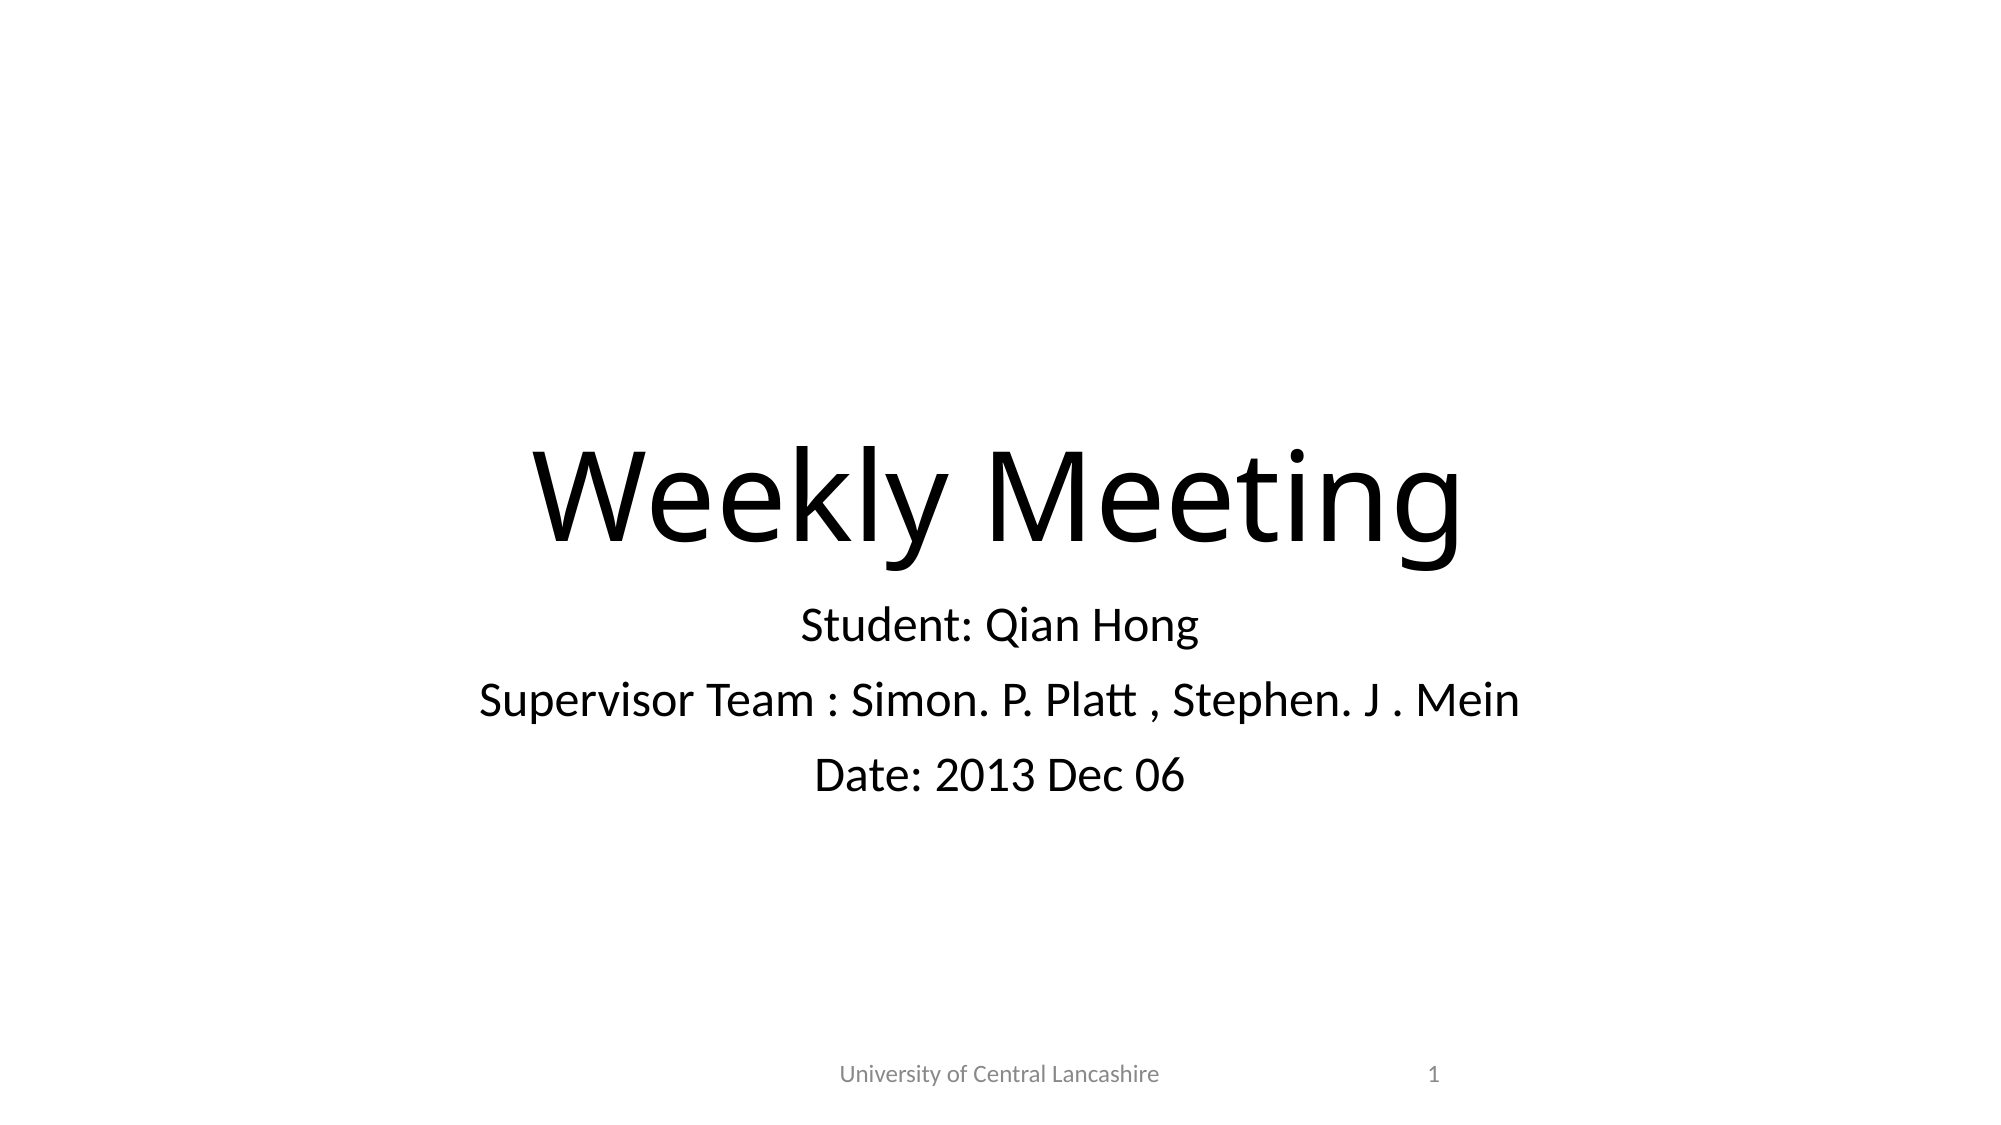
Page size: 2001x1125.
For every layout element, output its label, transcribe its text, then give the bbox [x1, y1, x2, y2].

subtitle Student: Qian Hong Supervisor Team : Simon. P. Platt , Stephen. J . Mein Date: 2013 Dec 06 [249, 590, 1750, 863]
text_box [1412, 1042, 1863, 1103]
title Weekly Meeting [249, 184, 1750, 576]
text_box University of Central Lancashire [662, 1042, 1338, 1103]
